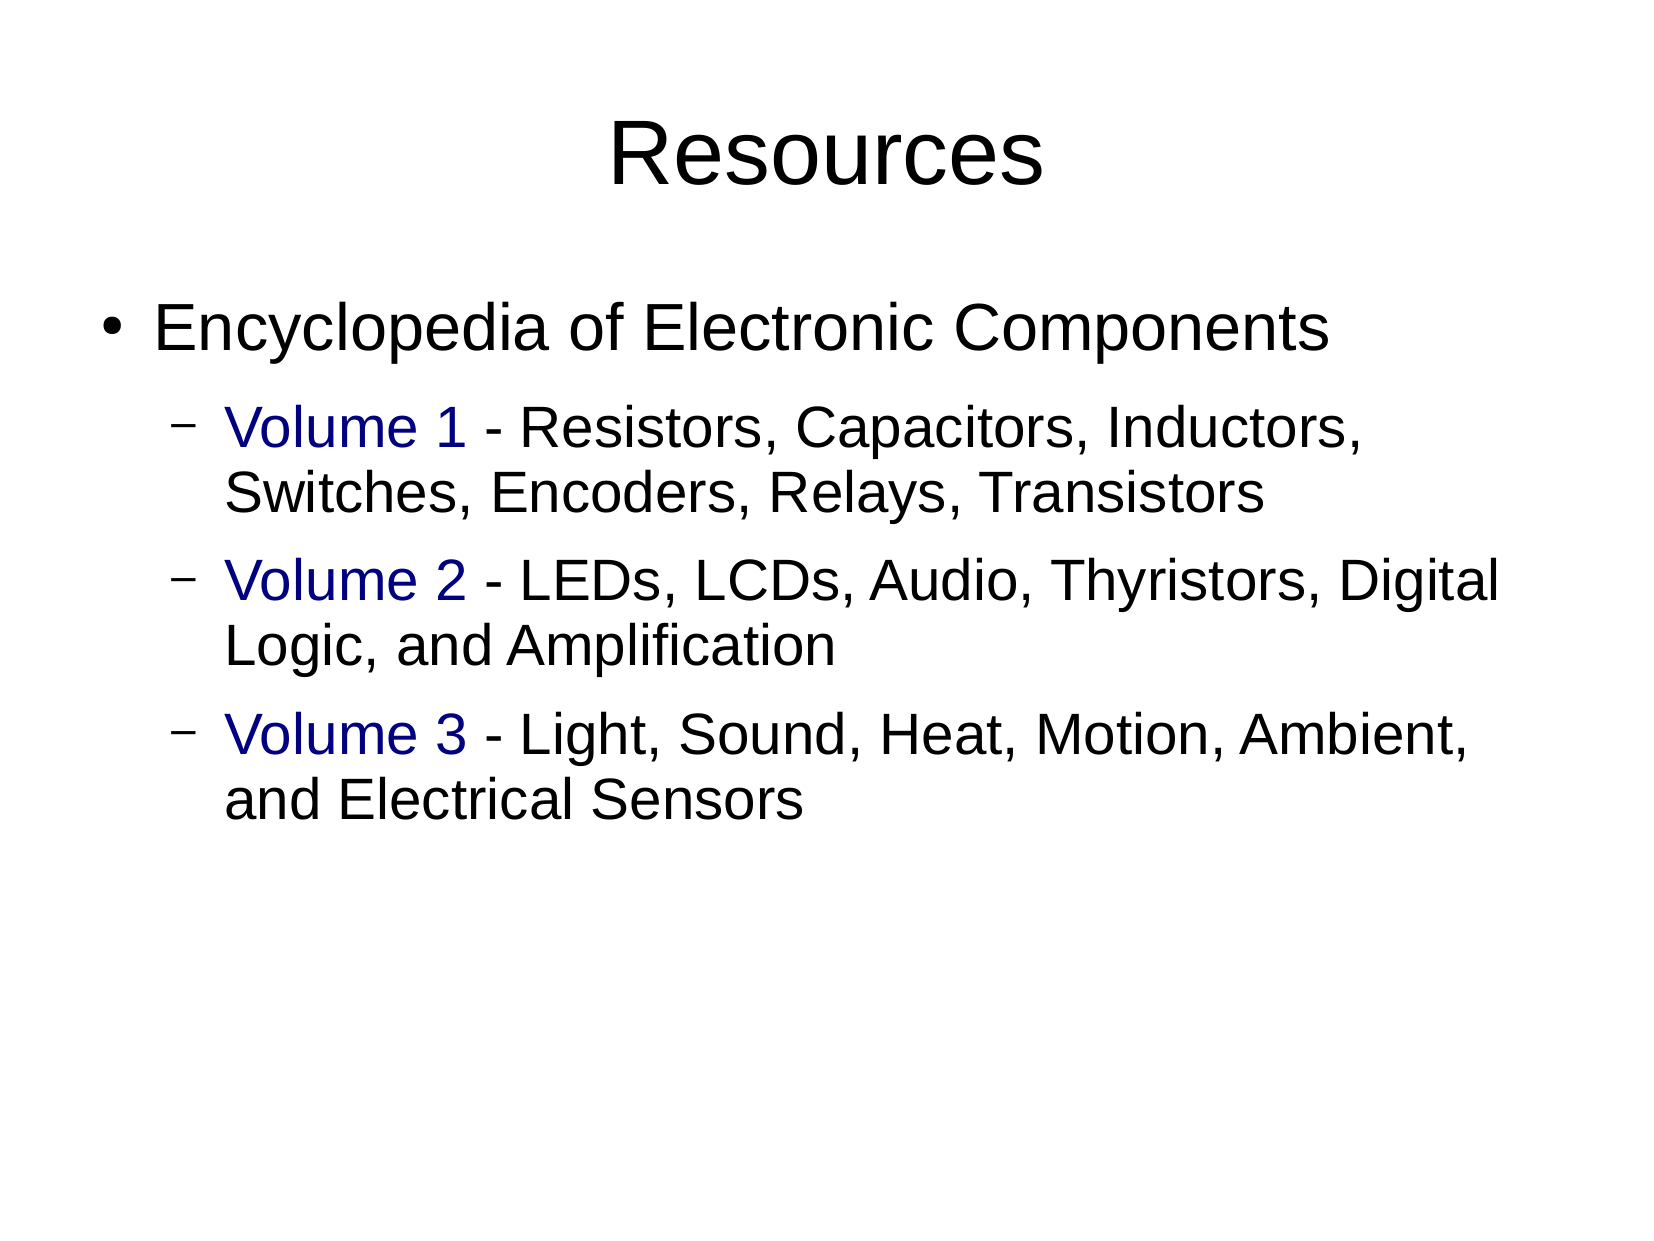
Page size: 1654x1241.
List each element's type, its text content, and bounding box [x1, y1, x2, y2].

title Resources [82, 49, 1571, 257]
list Encyclopedia of Electronic Components Volume 1 - Resistors, Capacitors, Inductors, Switches, Encoders, Relays, Transistors Volume 2 - LEDs, LCDs, Audio, Thyristors, Digital Logic, and Amplification Volume 3 - Light, Sound, Heat, Motion, Ambient, and Electrical Sensors [82, 290, 1571, 1010]
